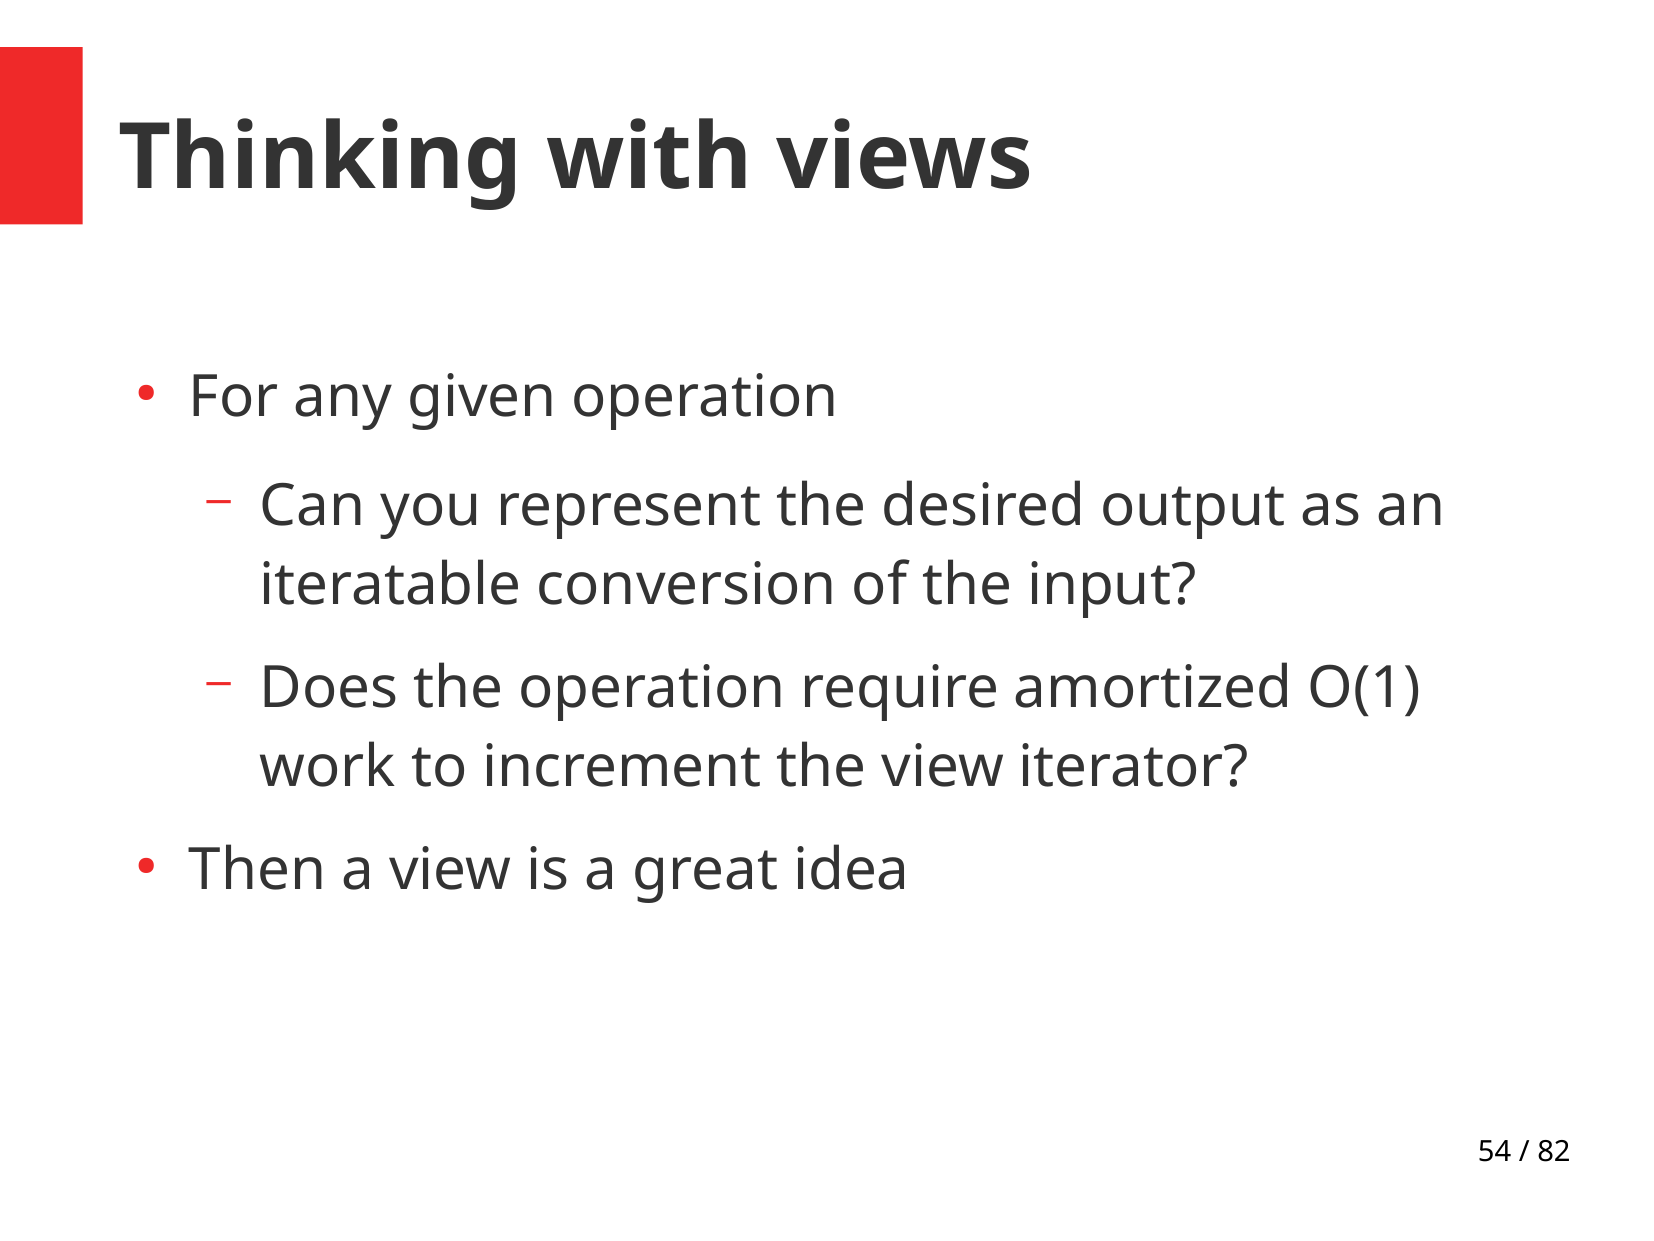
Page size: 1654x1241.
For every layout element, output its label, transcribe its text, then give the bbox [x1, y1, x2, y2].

title Thinking with views [118, 49, 1571, 257]
list For any given operation Can you represent the desired output as an iteratable conversion of the input? Does the operation require amortized O(1) work to increment the view iterator? Then a view is a great idea [118, 354, 1536, 1074]
